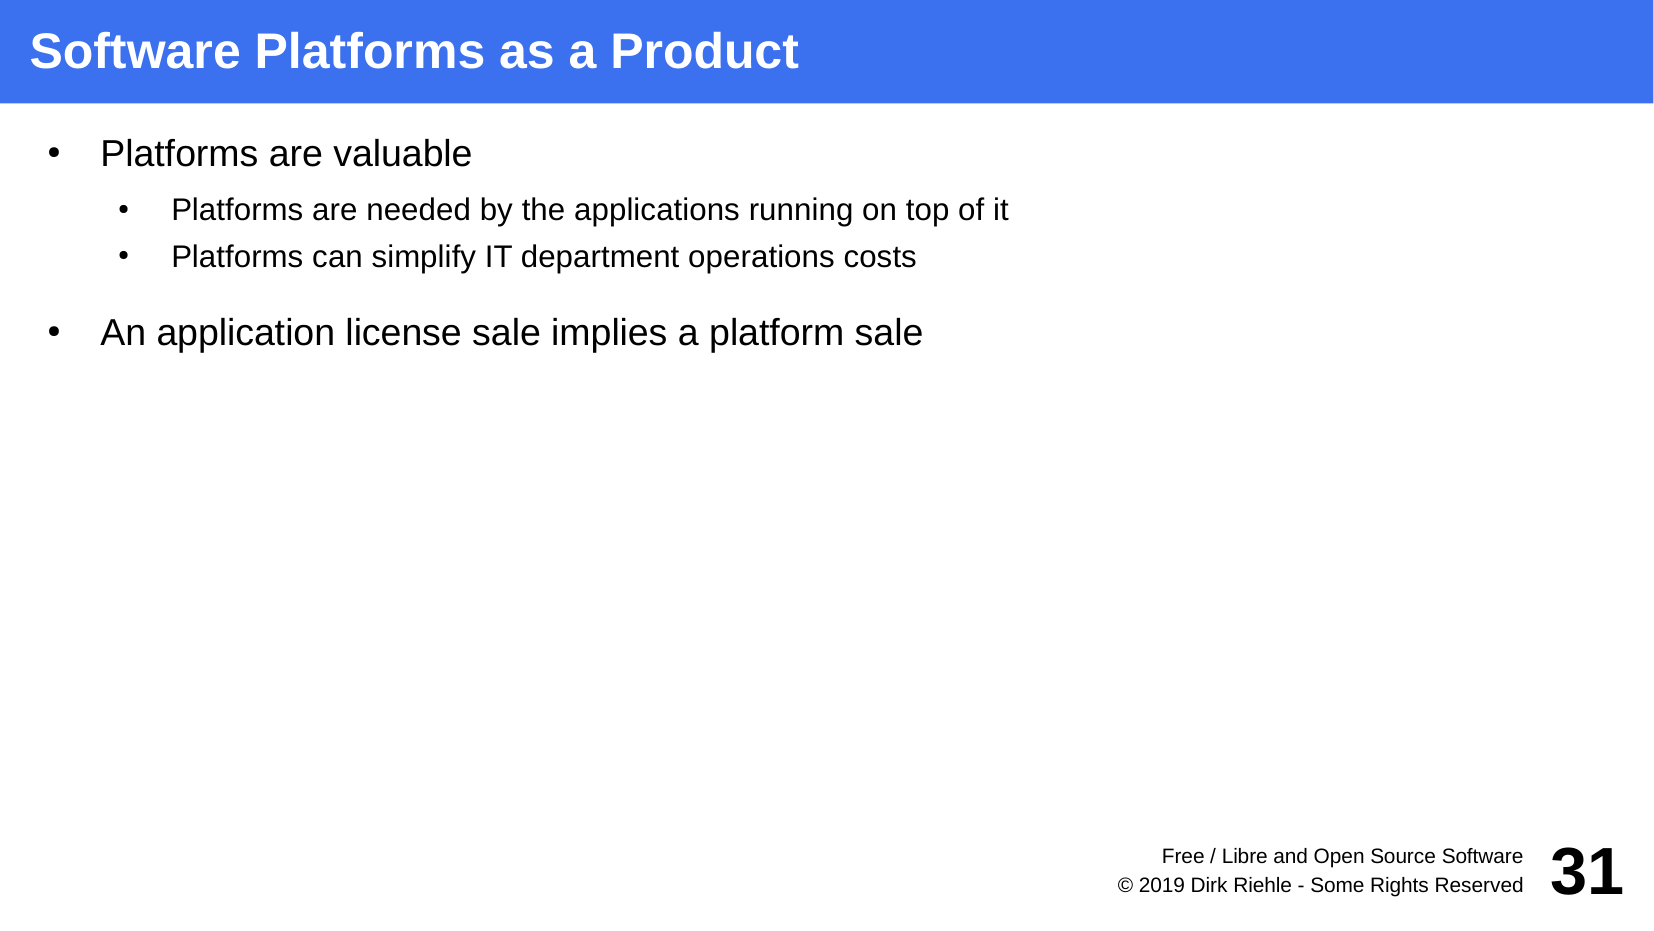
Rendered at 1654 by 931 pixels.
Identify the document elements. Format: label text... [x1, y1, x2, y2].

title Software Platforms as a Product [0, 0, 1654, 104]
list Platforms are valuable Platforms are needed by the applications running on top of it Platforms can simplify IT department operations costs An application license sale implies a platform sale [29, 132, 1625, 813]
